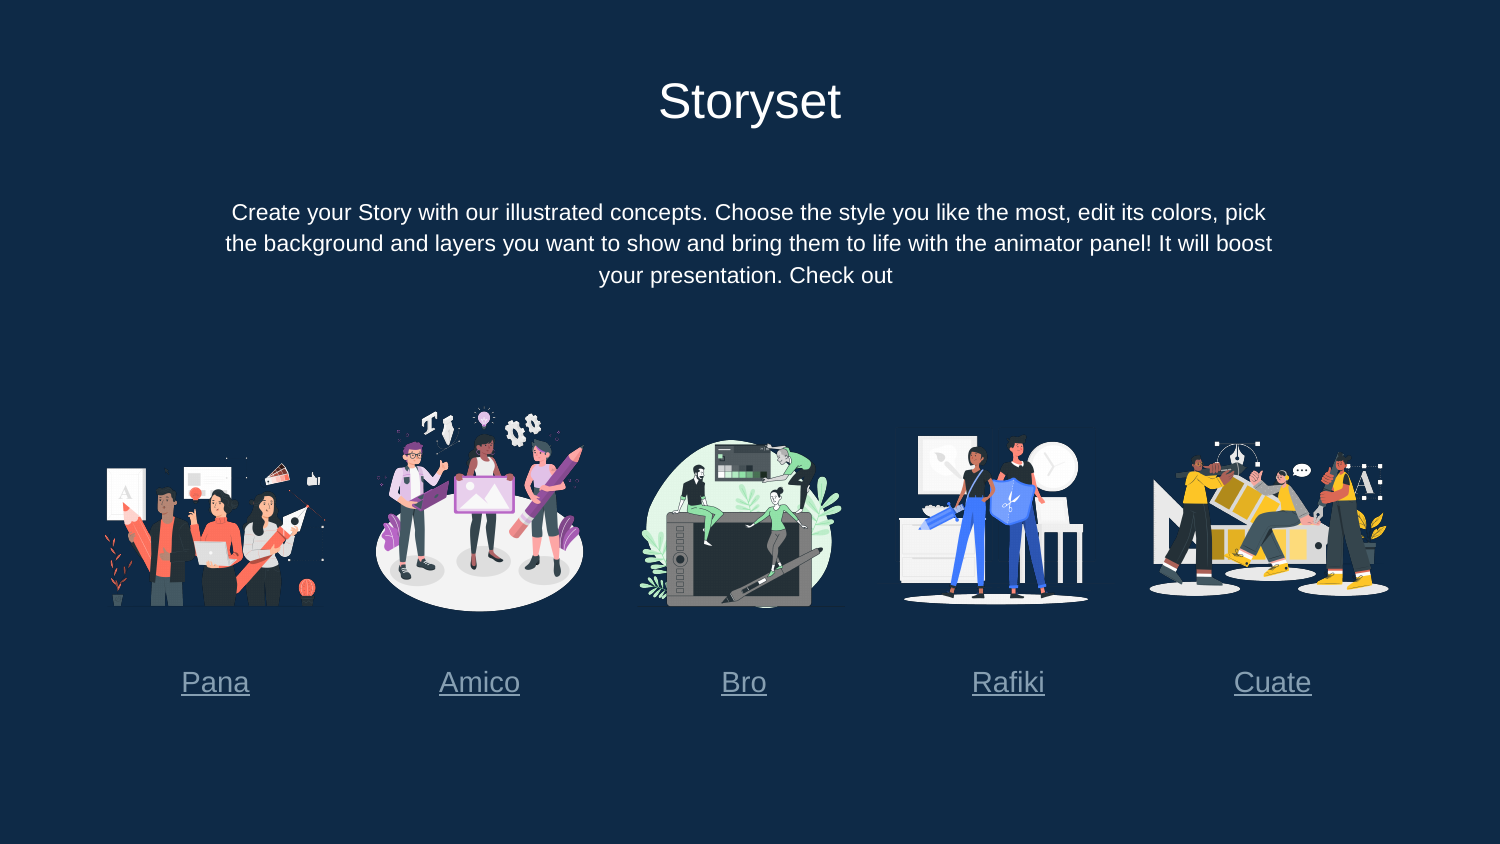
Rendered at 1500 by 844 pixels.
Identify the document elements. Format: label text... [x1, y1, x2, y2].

title Storyset [171, 53, 1328, 133]
picture [83, 441, 348, 618]
text_box Rafiki [904, 652, 1113, 705]
text_box Create your Story with our illustrated concepts. Choose the style you like the most, edit its colors, pick the background and layers you want to show and bring them to life with the animator panel! It will boost your presentation. Check out [205, 178, 1294, 318]
picture [877, 423, 1115, 618]
text_box Bro [639, 652, 849, 705]
picture [619, 415, 857, 623]
text_box Pana [111, 652, 320, 705]
picture [369, 395, 590, 616]
text_box Cuate [1168, 652, 1377, 705]
text_box Amico [375, 652, 585, 705]
picture [1121, 414, 1417, 622]
